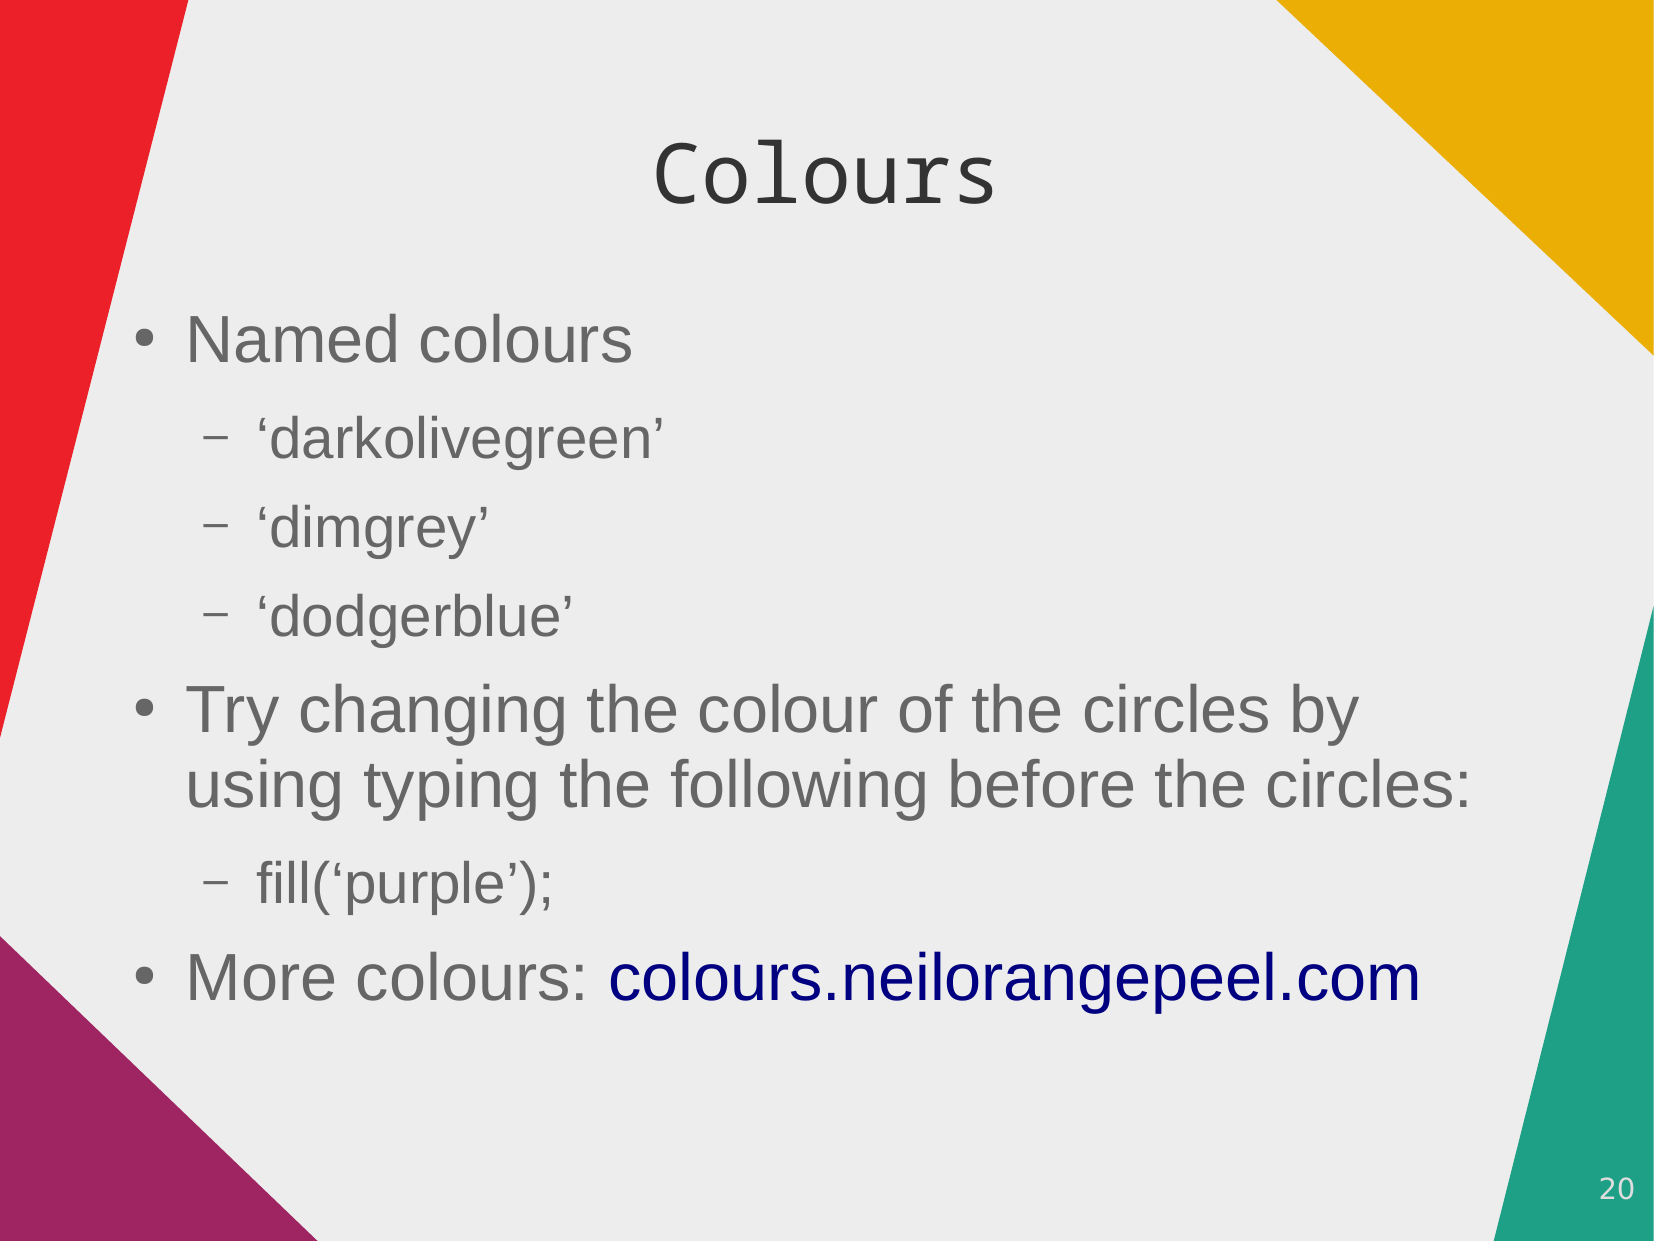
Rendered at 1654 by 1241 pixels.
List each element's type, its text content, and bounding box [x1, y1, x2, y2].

list Named colours ‘darkolivegreen’ ‘dimgrey’ ‘dodgerblue’ Try changing the colour of the circles by using typing the following before the circles: fill(‘purple’); More colours: colours.neilorangepeel.com [114, 302, 1539, 1033]
title Colours [114, 73, 1539, 271]
